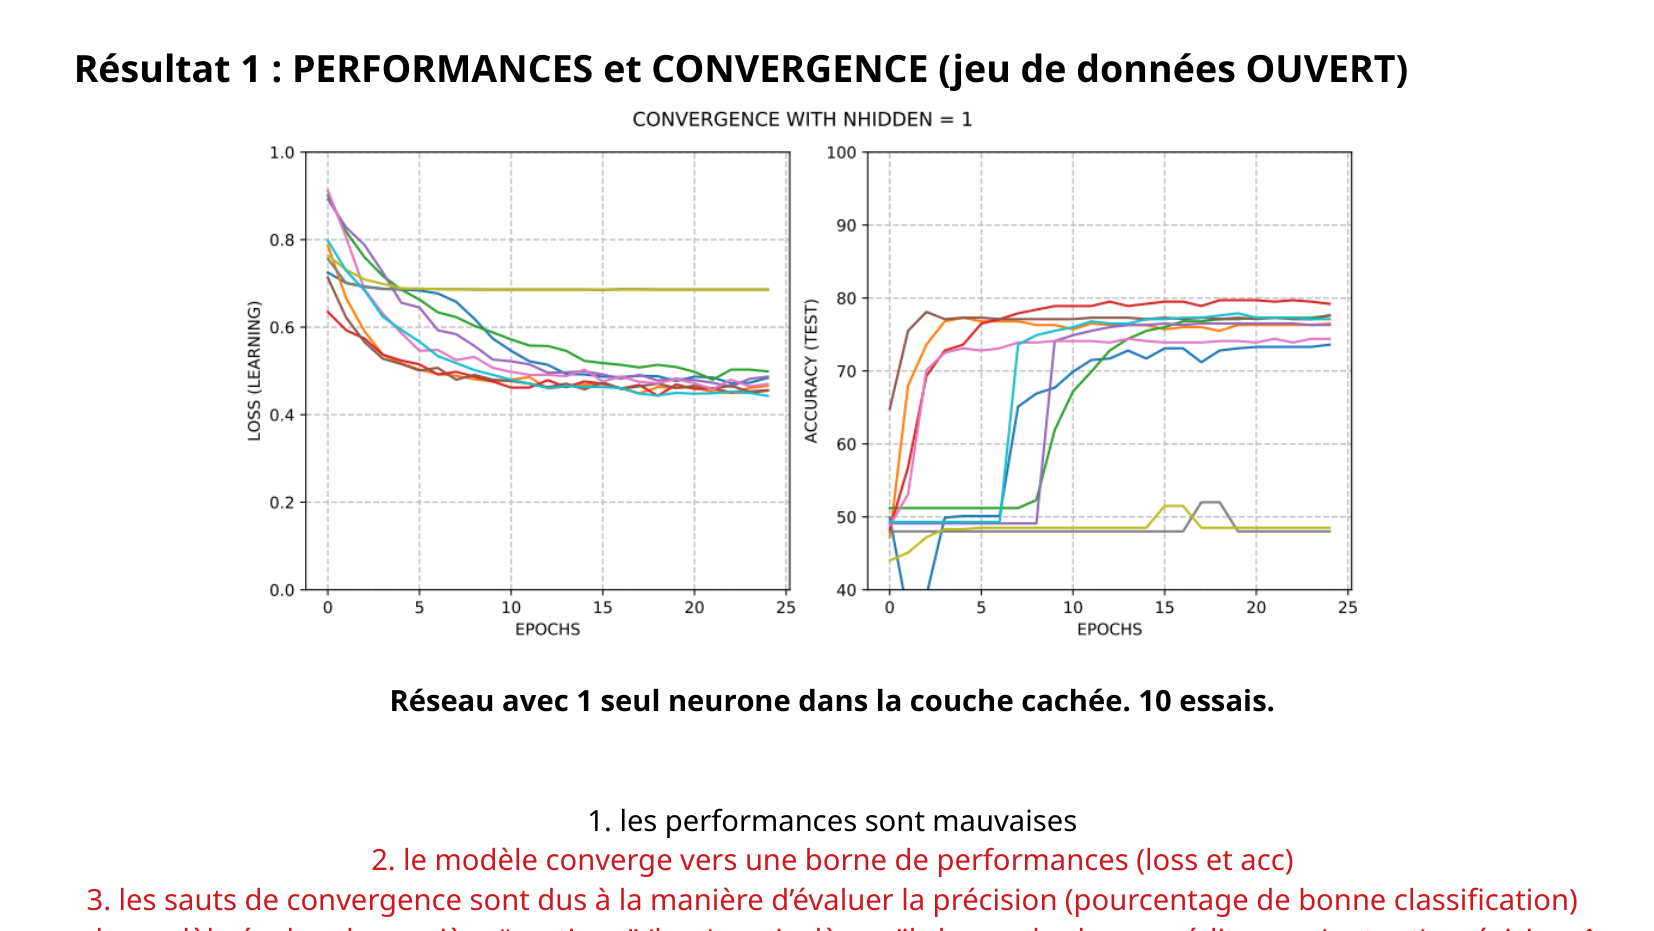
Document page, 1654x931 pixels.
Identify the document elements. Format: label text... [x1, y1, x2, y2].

text_box Réseau avec 1 seul neurone dans la couche cachée. 10 essais. 1. les performances sont mauvaises 2. le modèle converge vers une borne de performances (loss et acc) 3. les sauts de convergence sont dus à la manière d’évaluer la précision (pourcentage de bonne classification) → le modèle évolue de manière “continue” (loss), mais dès qu’il change la classe prédite max(output), précision ↑ [47, 673, 1619, 918]
text_box Résultat 1 : PERFORMANCES et CONVERGENCE (jeu de données OUVERT) [59, 35, 1536, 93]
picture [230, 100, 1376, 673]
